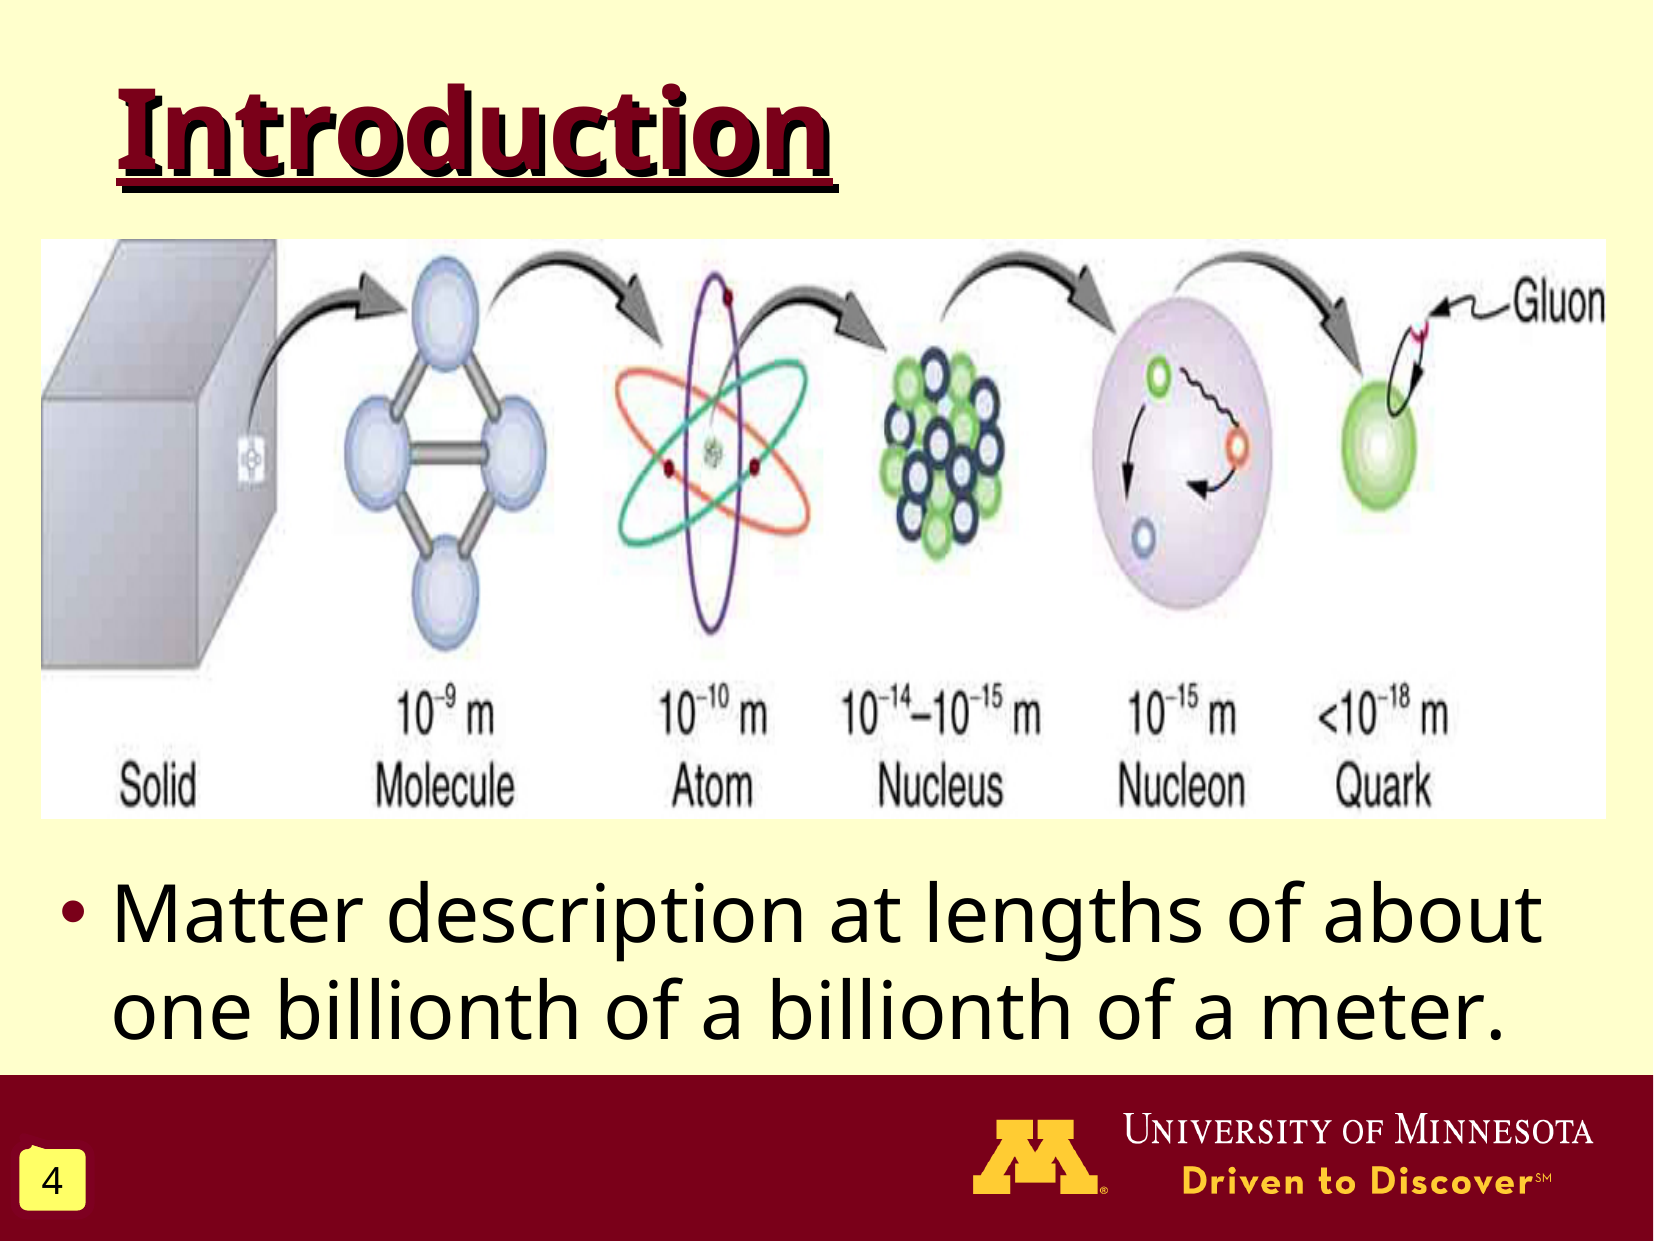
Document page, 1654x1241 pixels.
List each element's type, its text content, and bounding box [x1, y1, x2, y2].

text_box 4 [15, 1137, 91, 1216]
title Introduction [101, 32, 1507, 218]
picture [0, 1075, 1654, 1241]
list Matter description at lengths of about one billionth of a billionth of a meter. [45, 855, 1636, 1066]
picture [41, 239, 1606, 819]
